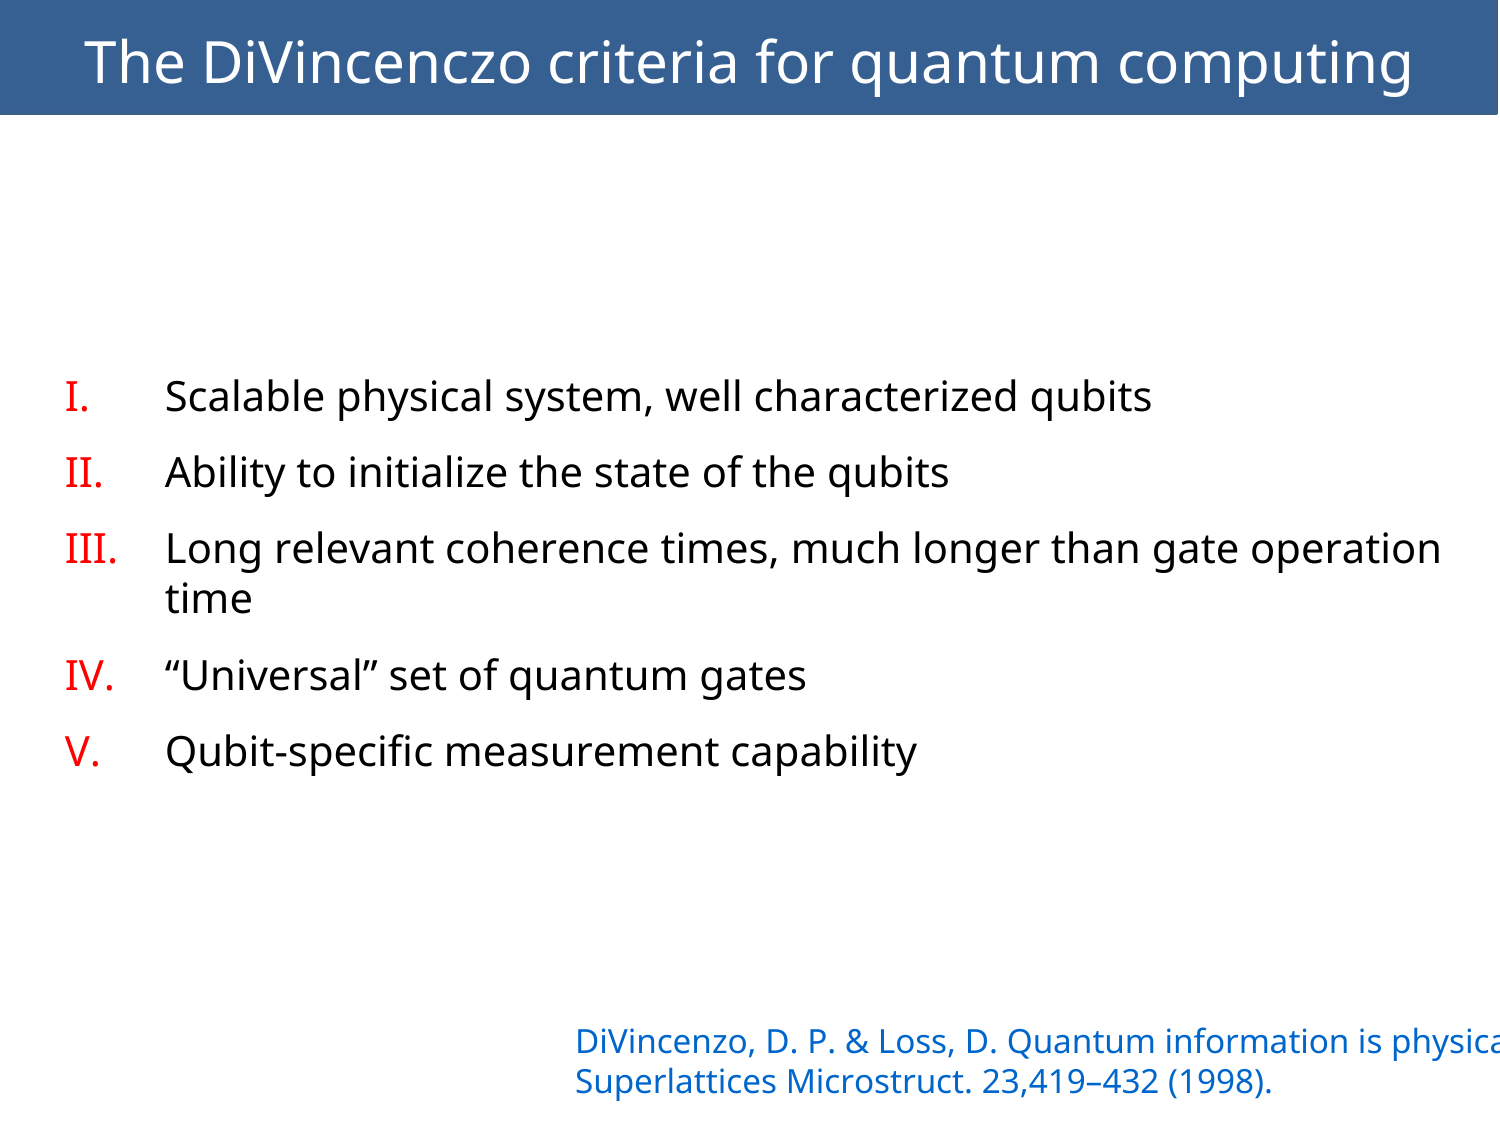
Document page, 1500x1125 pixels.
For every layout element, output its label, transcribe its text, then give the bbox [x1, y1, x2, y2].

text_box Scalable physical system, well characterized qubits Ability to initialize the state of the qubits Long relevant coherence times, much longer than gate operation time “Universal” set of quantum gates Qubit-specific measurement capability [49, 362, 1500, 783]
text_box The DiVincenczo criteria for quantum computing [45, 17, 1454, 103]
text_box DiVincenzo, D. P. & Loss, D. Quantum information is physical, Superlattices Microstruct. 23,419–432 (1998). [560, 1013, 1500, 1108]
